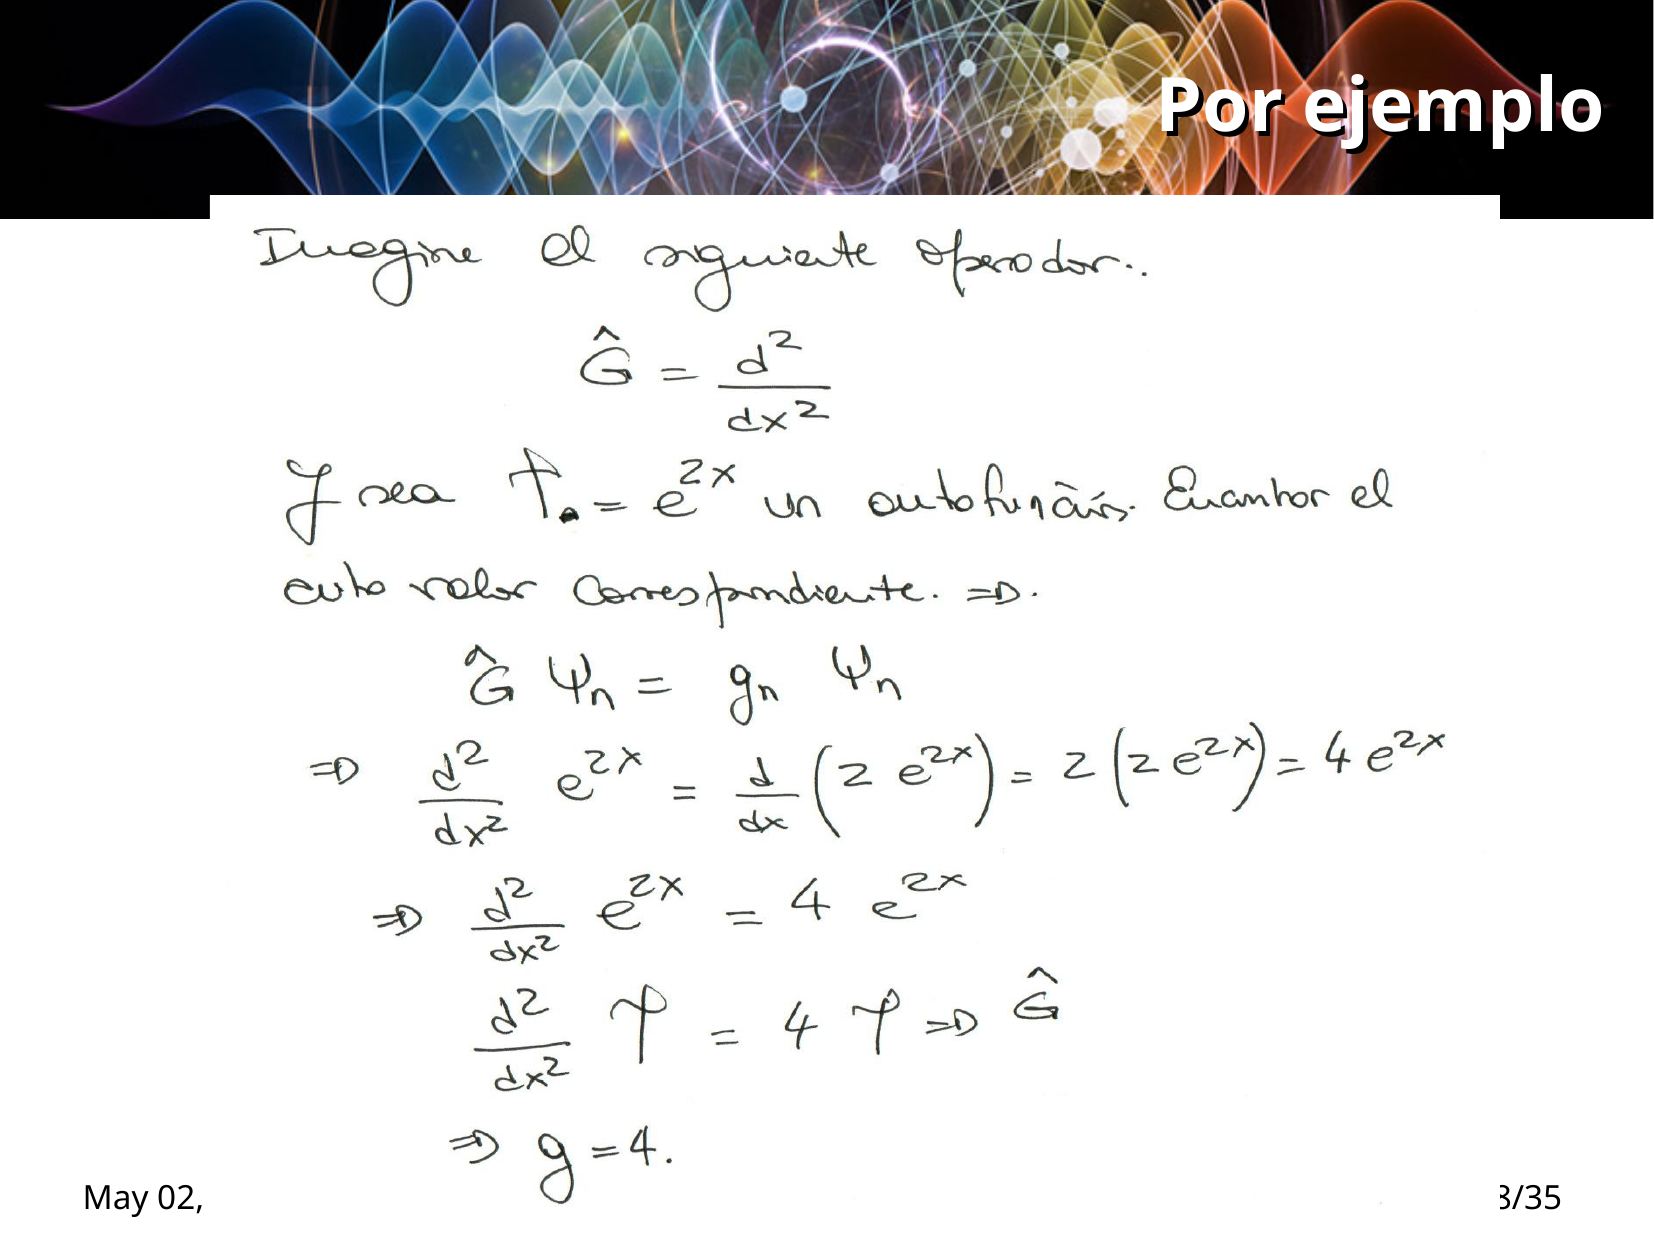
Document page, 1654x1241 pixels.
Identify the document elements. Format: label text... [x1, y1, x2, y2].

title Por ejemplo [45, 15, 1606, 191]
picture [0, 0, 1654, 1229]
